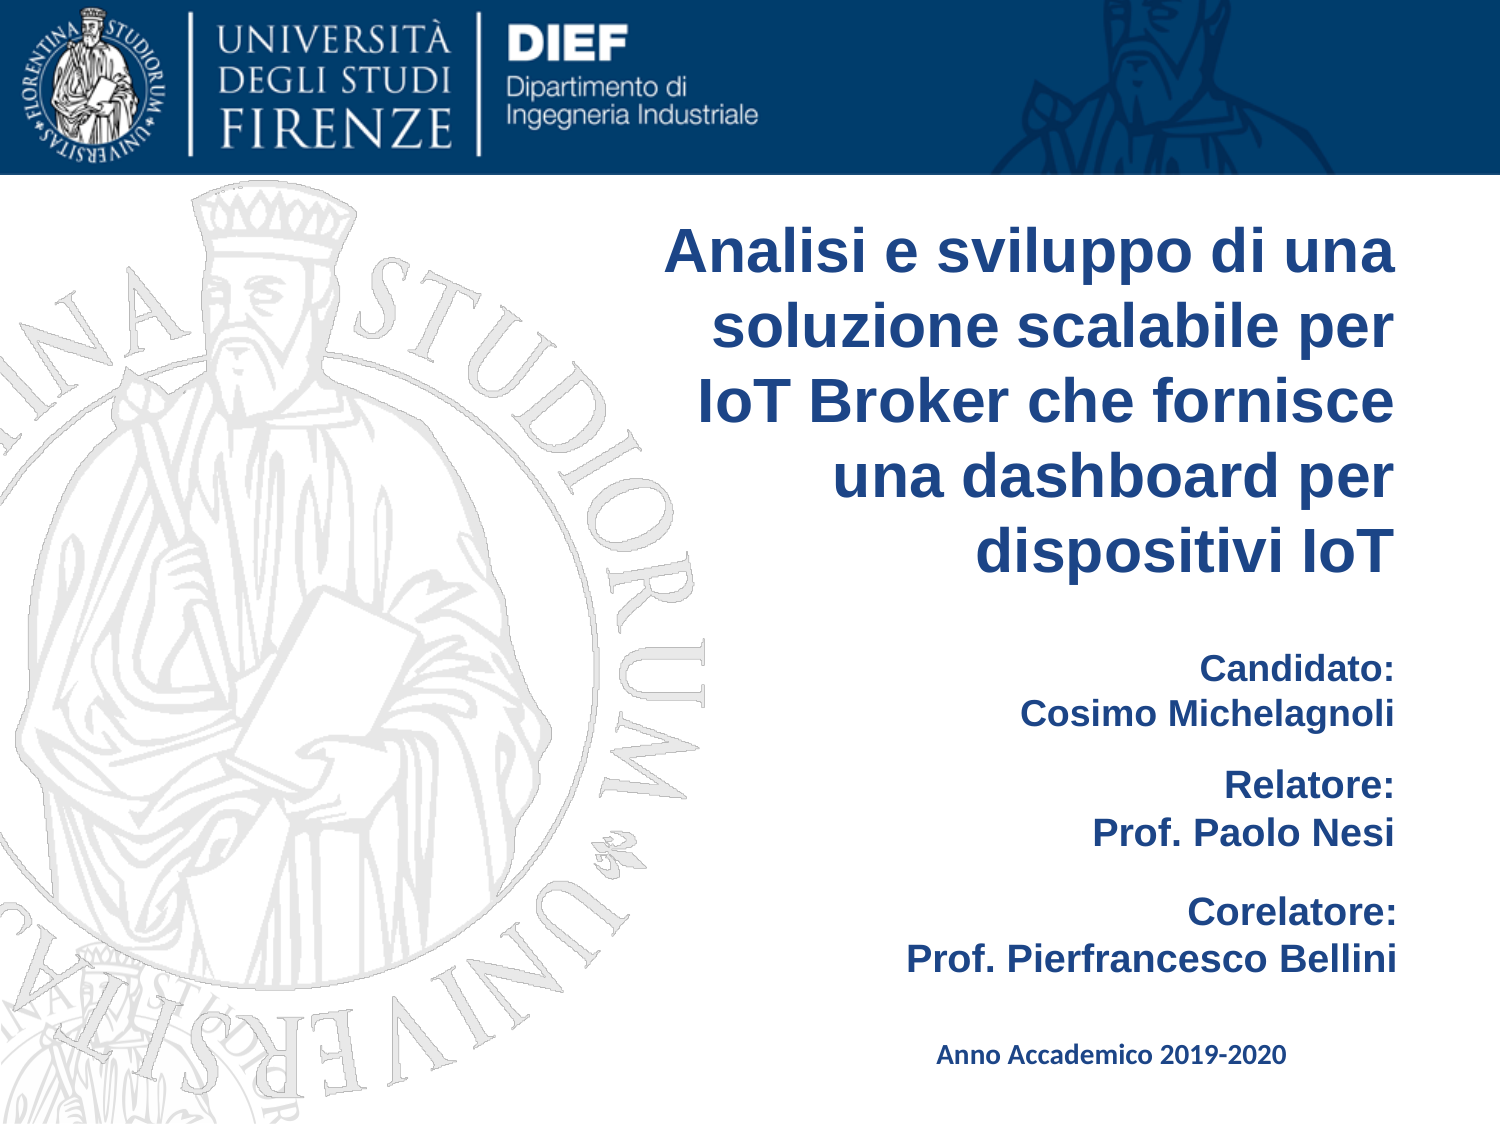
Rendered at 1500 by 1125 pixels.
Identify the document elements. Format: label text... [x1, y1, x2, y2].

text_box Relatore: Prof. Paolo Nesi [954, 744, 1411, 859]
title Analisi e sviluppo di una soluzione scalabile per IoT Broker che fornisce una dashboard per dispositivi IoT [644, 202, 1411, 630]
picture [0, 0, 1500, 1125]
text_box Candidato: Cosimo Michelagnoli [828, 629, 1411, 745]
text_box Anno Accademico 2019-2020 [921, 1020, 1441, 1091]
text_box Corelatore: Prof. Pierfrancesco Bellini [720, 870, 1414, 986]
